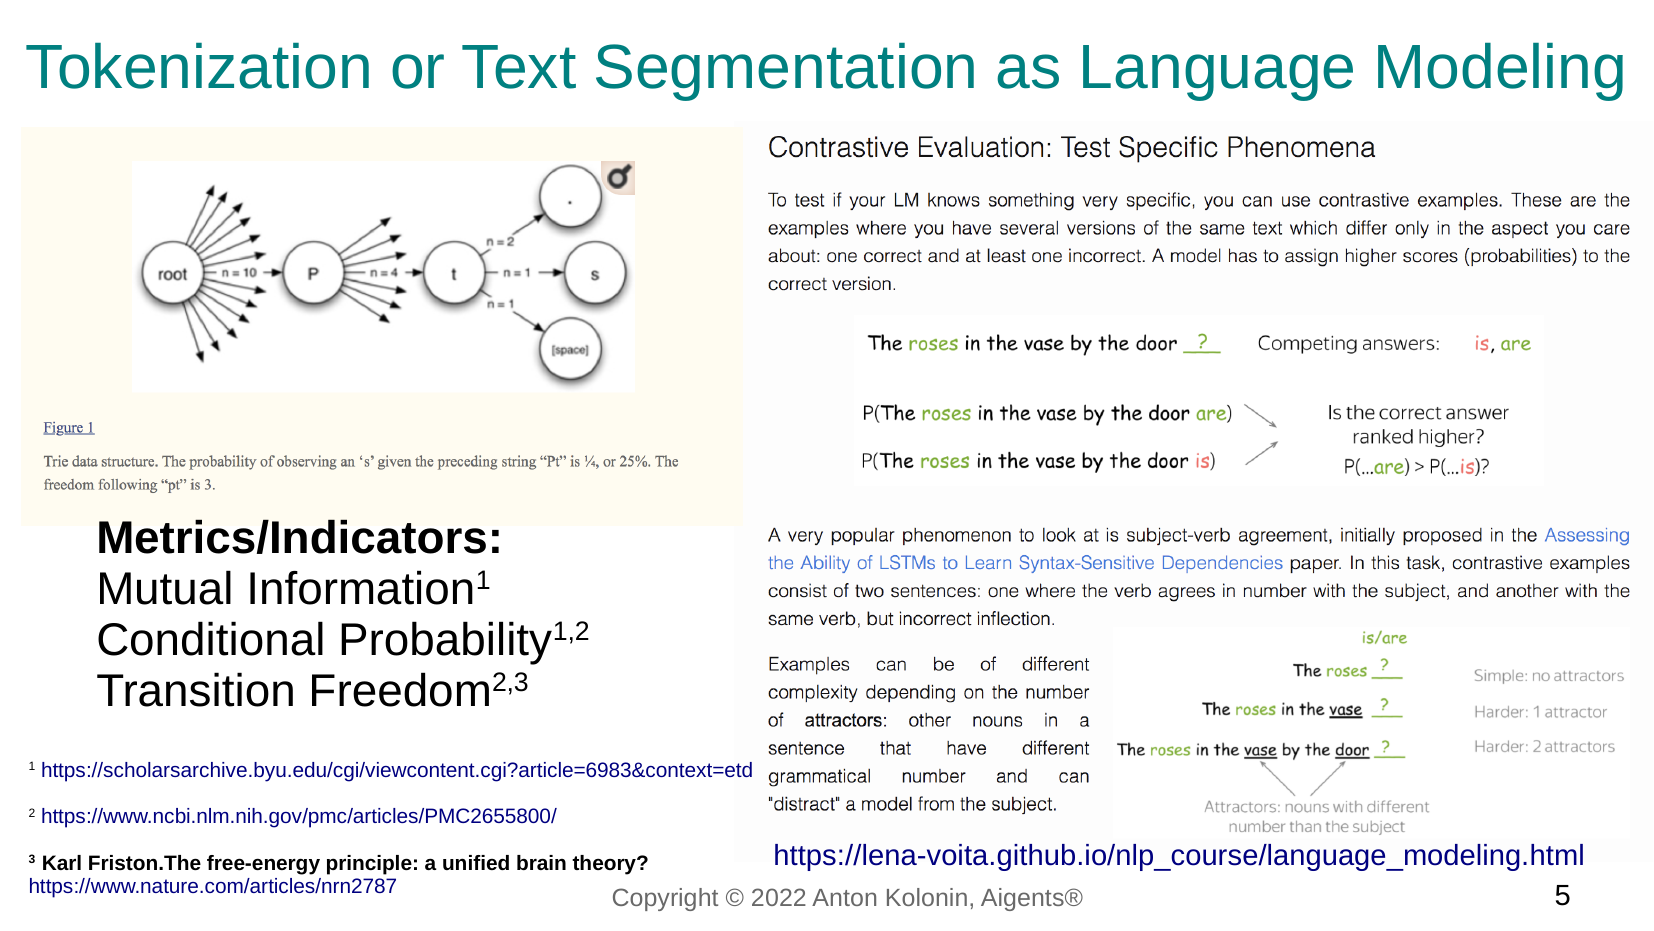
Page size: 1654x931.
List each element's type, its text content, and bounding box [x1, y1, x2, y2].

text_box Metrics/Indicators: Mutual Information1 Conditional Probability1,2 Transition Freedom2,3 [81, 504, 605, 749]
text_box Tokenization or Text Segmentation as Language Modeling [0, 0, 1630, 135]
picture [21, 121, 1654, 862]
text_box https://lena-voita.github.io/nlp_course/language_modeling.html [794, 831, 1601, 880]
text_box 1 https://scholarsarchive.byu.edu/cgi/viewcontent.cgi?article=6983&context=etd 2 https://www.ncbi.nlm.nih.gov/pmc/articles/PMC2655800/ 3 Karl Friston.The free-energy principle: a unified brain theory? https://www.nature.com/articles/nrn2787 [13, 751, 794, 906]
